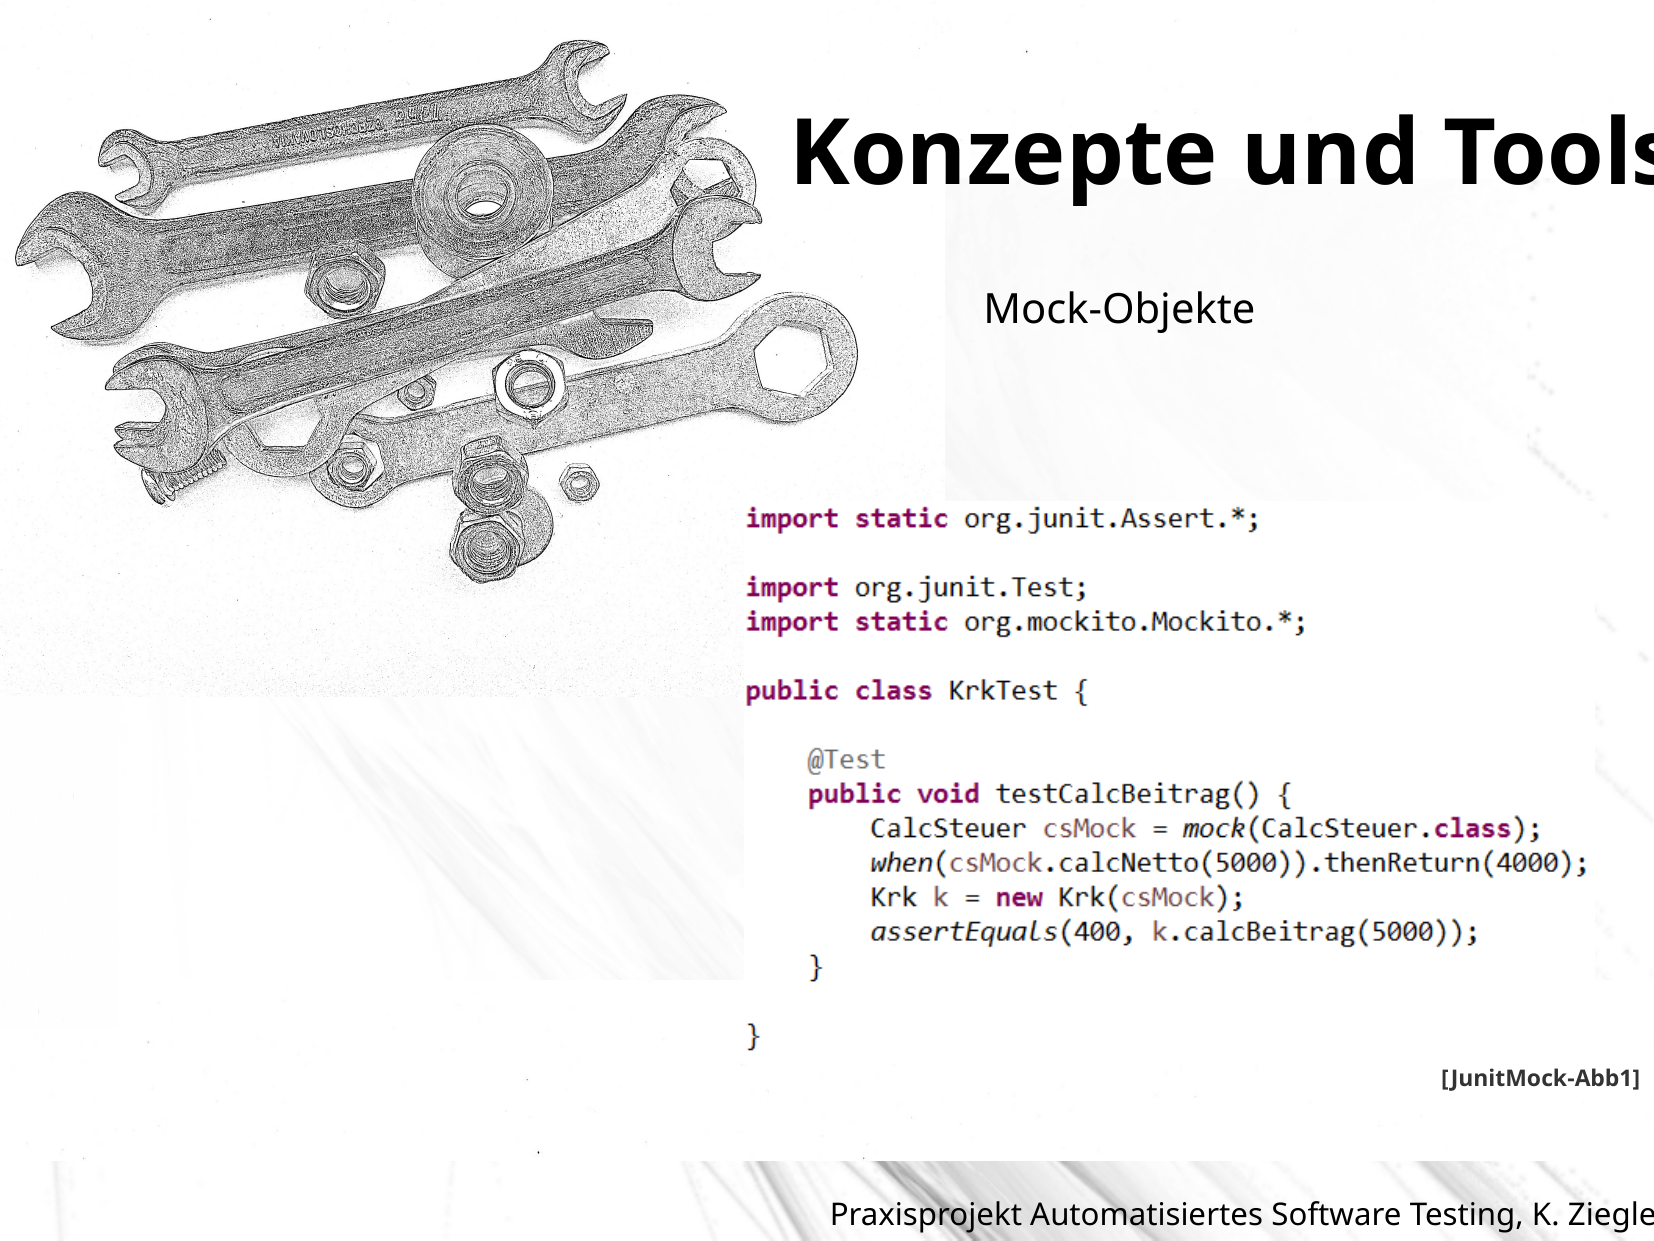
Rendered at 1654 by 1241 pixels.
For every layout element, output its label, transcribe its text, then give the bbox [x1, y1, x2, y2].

picture [0, 0, 1654, 1241]
picture [1642, 160, 1654, 175]
text_box Mock-Objekte [968, 271, 1257, 339]
text_box [JunitMock-Abb1] [1426, 1054, 1648, 1099]
text_box Praxisprojekt Automatisiertes Software Testing, K. Ziegler [814, 1184, 1654, 1241]
picture [1649, 143, 1654, 151]
text_box Konzepte und Tools [774, 79, 1642, 201]
